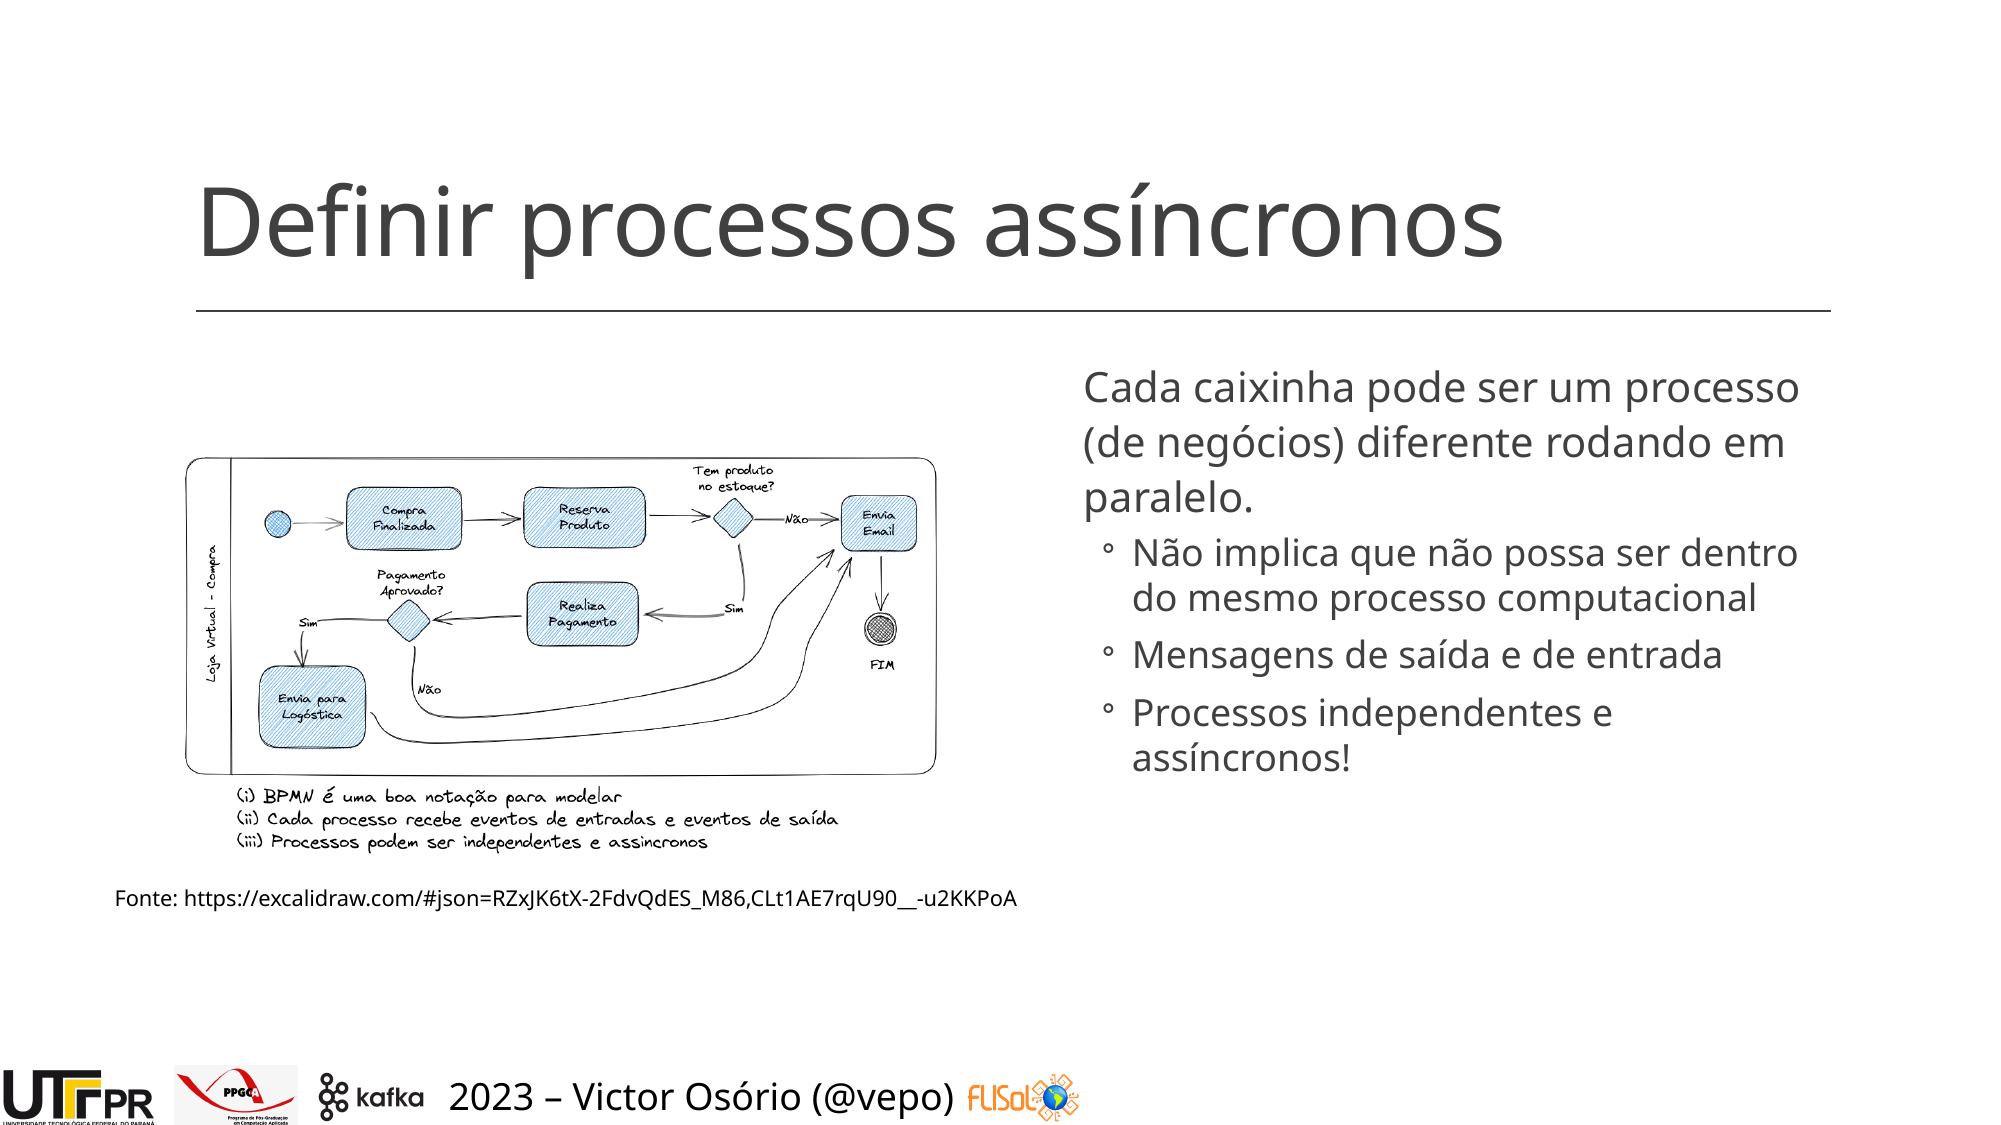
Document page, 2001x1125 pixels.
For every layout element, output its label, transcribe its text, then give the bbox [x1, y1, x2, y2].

text_box Fonte: https://excalidraw.com/#json=RZxJK6tX-2FdvQdES_M86,CLt1AE7rqU90__-u2KKPoA [99, 876, 1034, 918]
picture [179, 451, 942, 859]
picture [315, 1066, 427, 1125]
picture [957, 1067, 1091, 1125]
list Cada caixinha pode ser um processo (de negócios) diferente rodando em paralelo. Não implica que não possa ser dentro do mesmo processo computacional Mensagens de saída e de entrada Processos independentes e assíncronos! [1068, 347, 1830, 963]
picture [174, 1065, 298, 1125]
title Definir processos assíncronos [180, 47, 1830, 285]
picture [2, 1067, 156, 1125]
